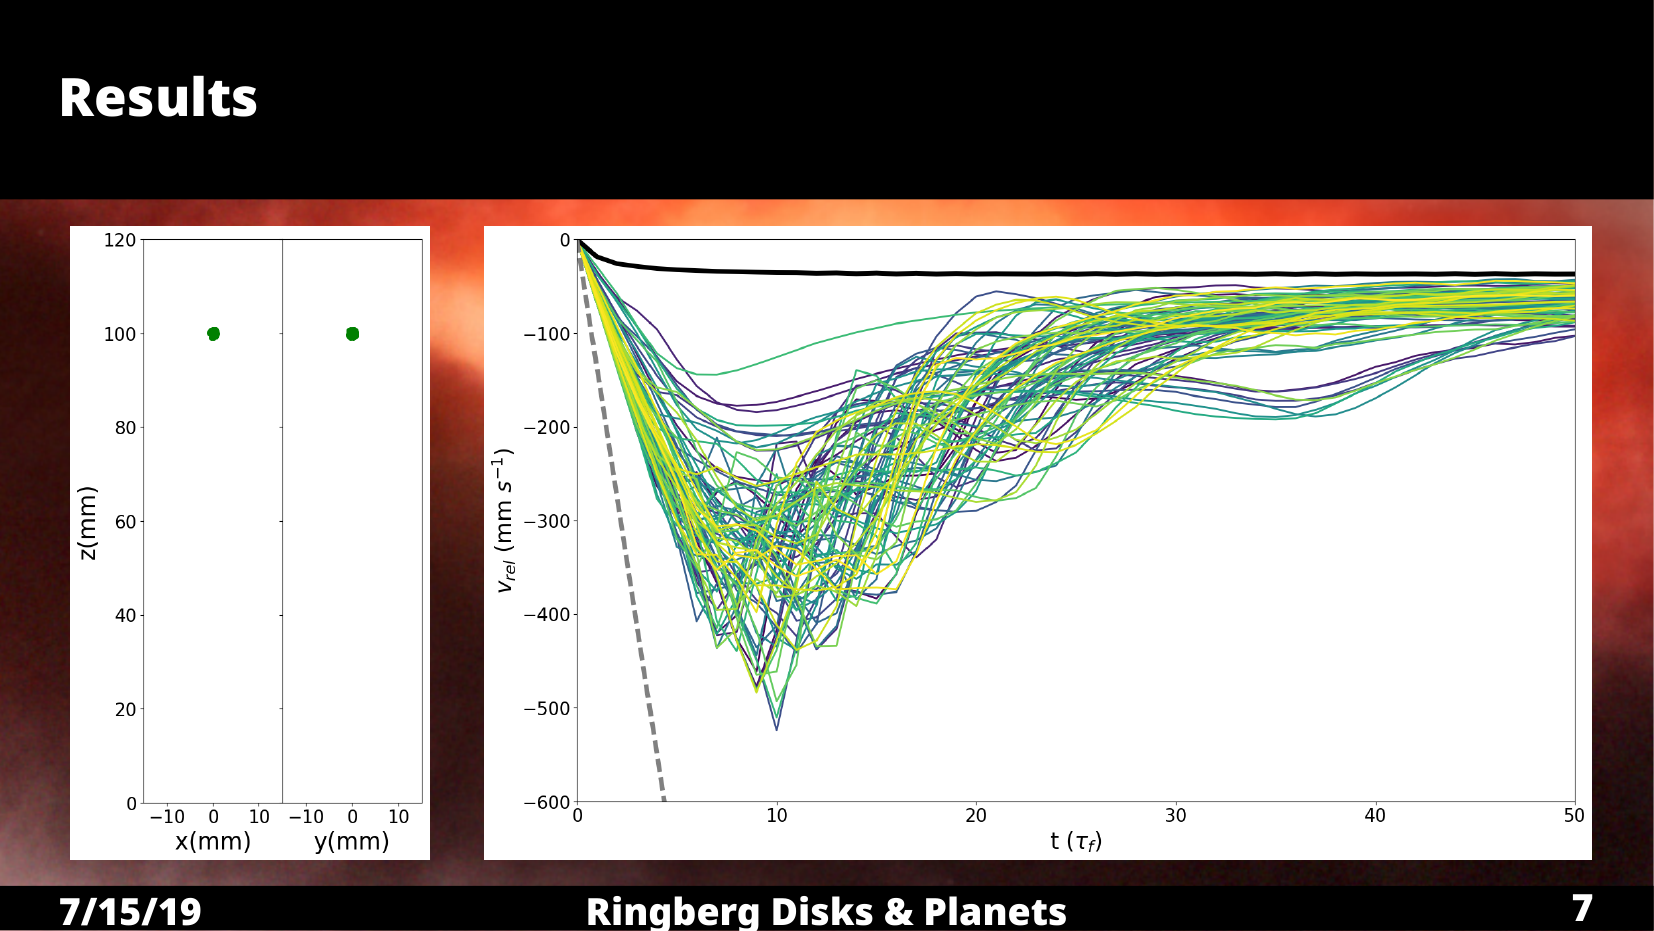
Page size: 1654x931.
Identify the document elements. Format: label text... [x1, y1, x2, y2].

picture [0, 200, 1654, 885]
title Results [59, 37, 1595, 155]
